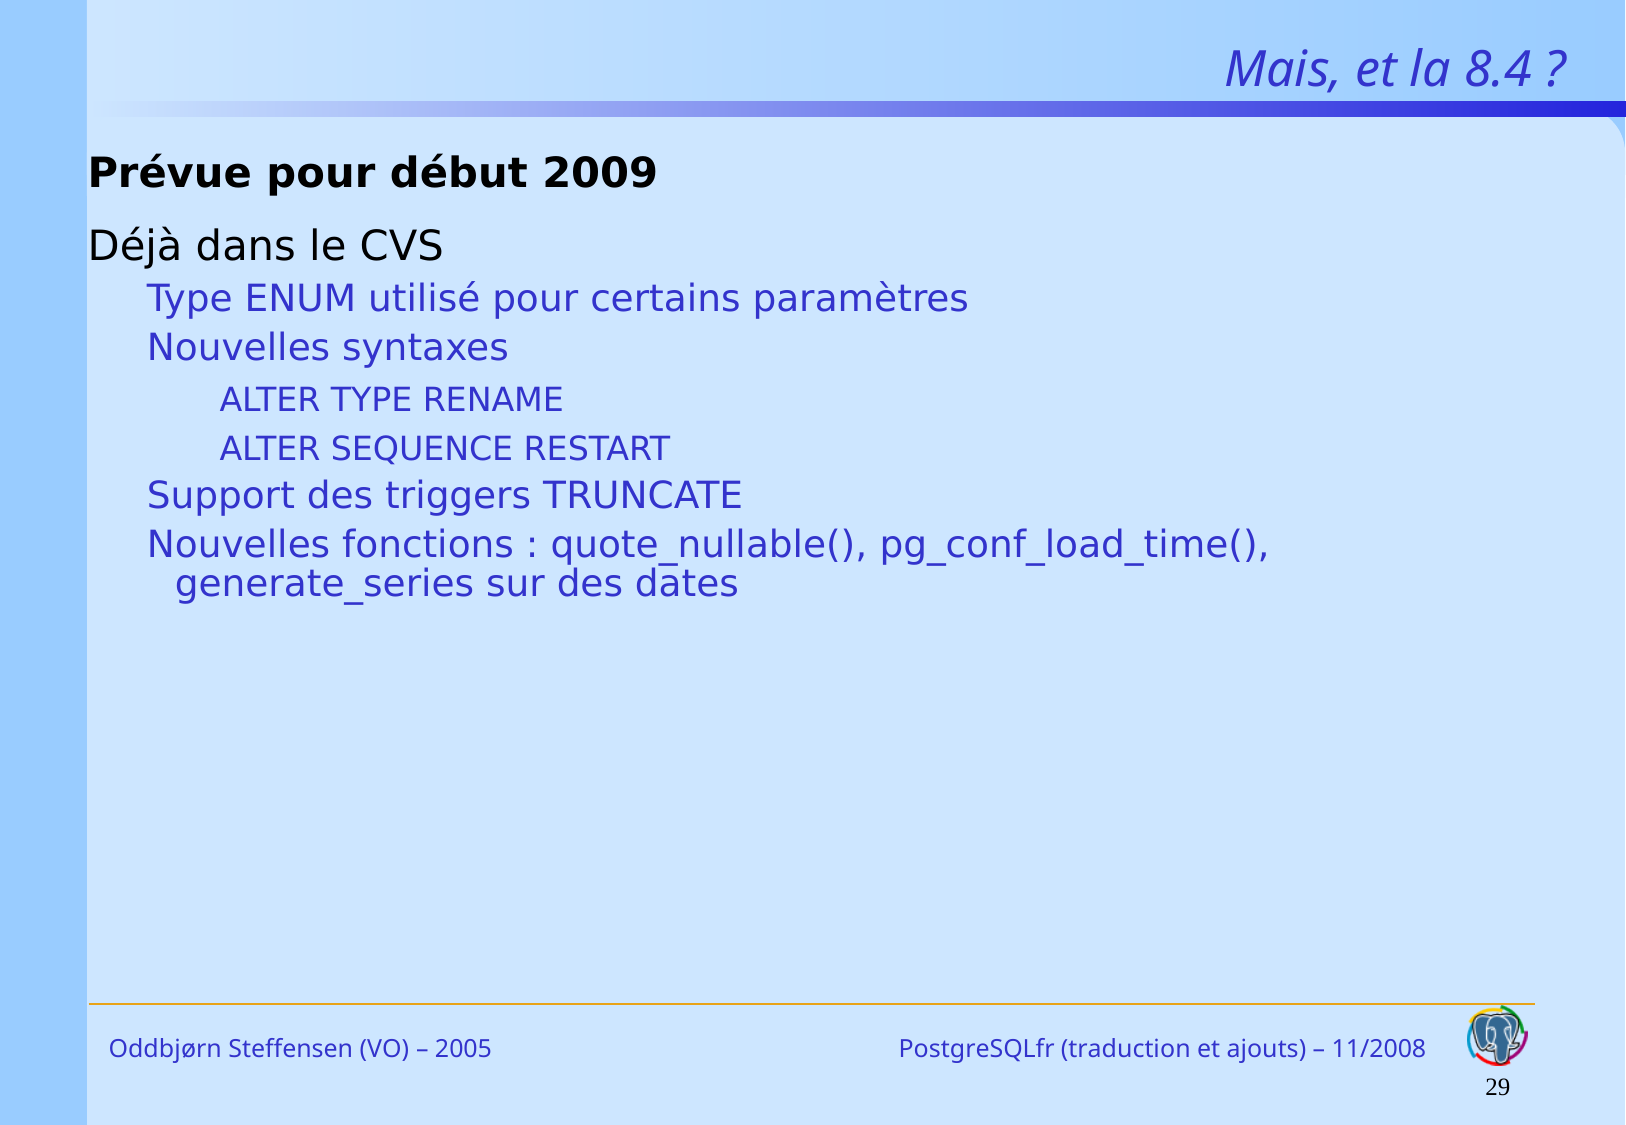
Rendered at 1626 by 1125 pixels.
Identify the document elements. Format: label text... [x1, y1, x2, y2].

title Mais, et la 8.4 ? [172, 0, 1567, 134]
picture [1467, 1005, 1528, 1066]
list Prévue pour début 2009 Déjà dans le CVS Type ENUM utilisé pour certains paramètres Nouvelles syntaxes ALTER TYPE RENAME ALTER SEQUENCE RESTART Support des triggers TRUNCATE Nouvelles fonctions : quote_nullable(), pg_conf_load_time(), generate_series sur des dates [87, 148, 1551, 957]
